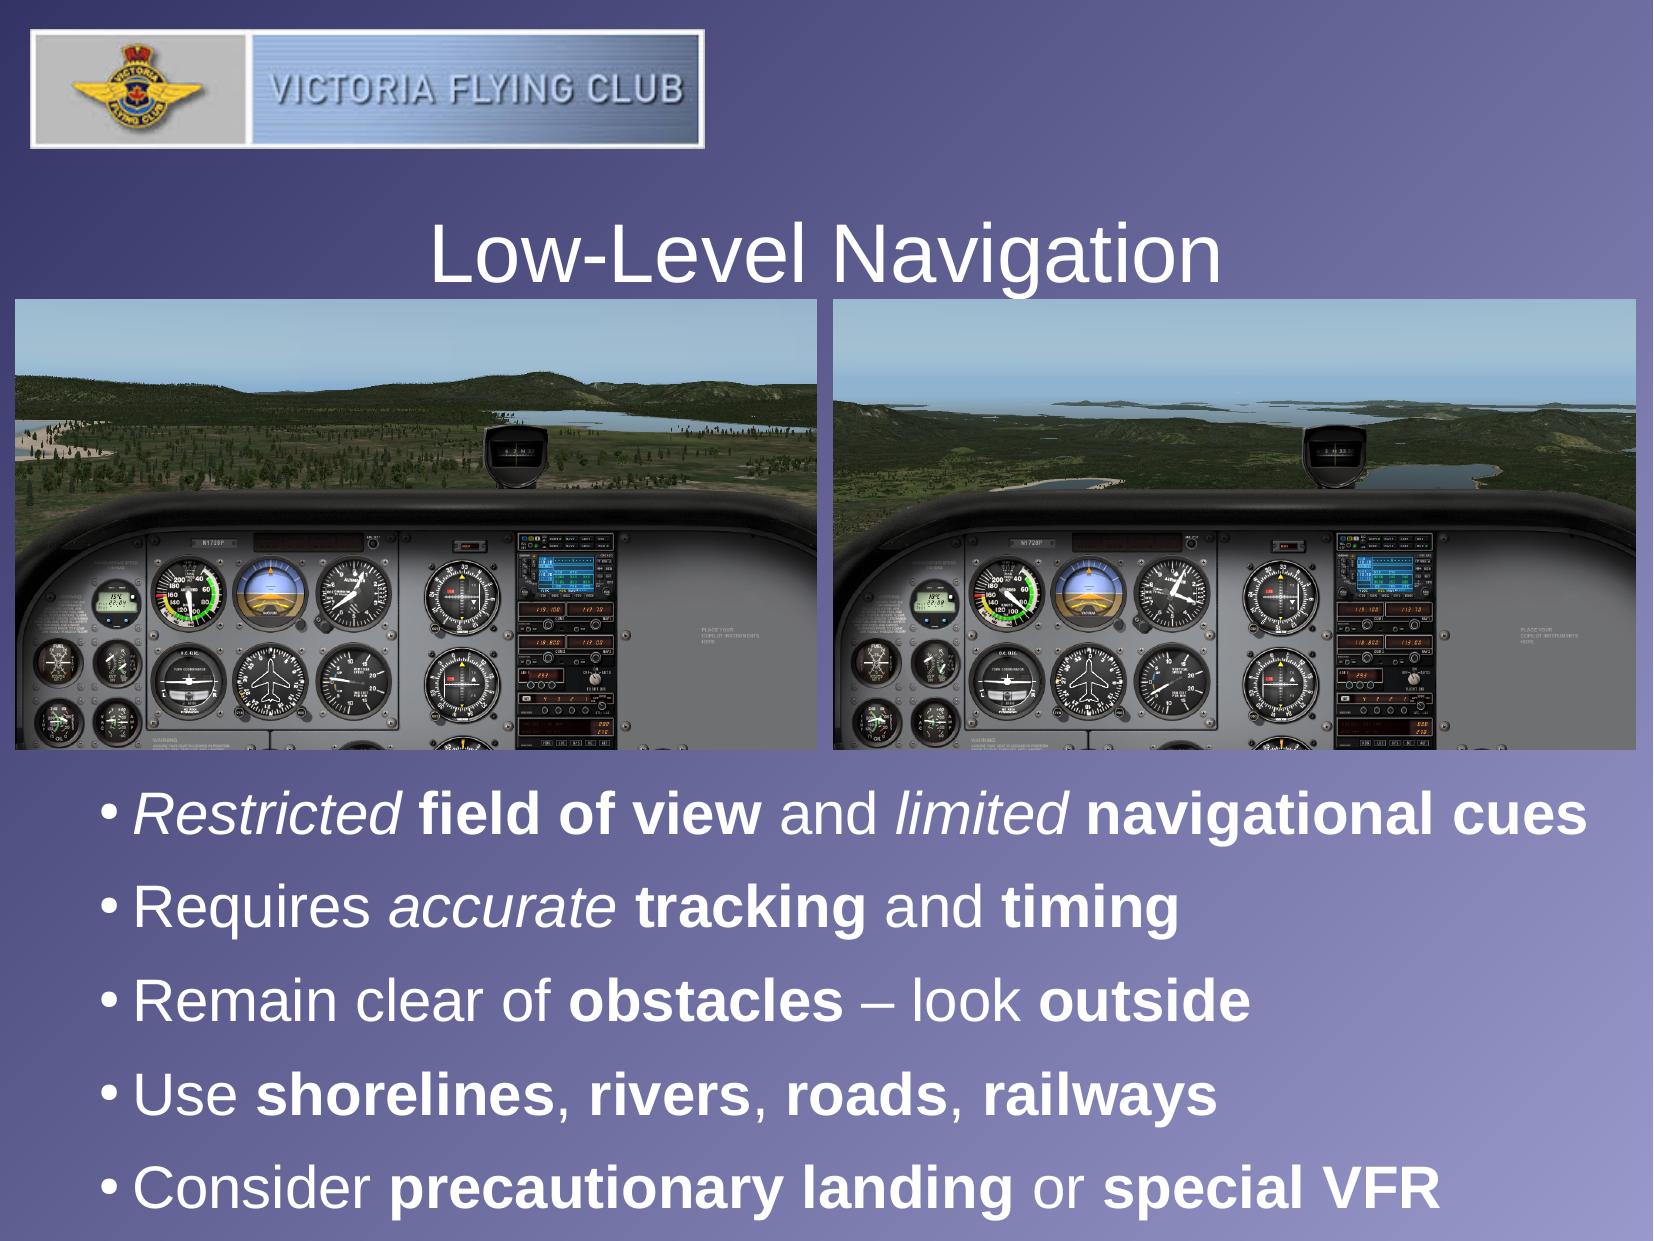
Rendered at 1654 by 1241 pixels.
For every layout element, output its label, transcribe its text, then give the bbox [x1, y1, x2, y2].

picture [833, 299, 1636, 751]
list Restricted field of view and limited navigational cues Requires accurate tracking and timing Remain clear of obstacles – look outside Use shorelines, rivers, roads, railways Consider precautionary landing or special VFR [82, 780, 1591, 1241]
picture [30, 29, 705, 149]
picture [15, 299, 817, 751]
title Low-Level Navigation [82, 150, 1571, 358]
